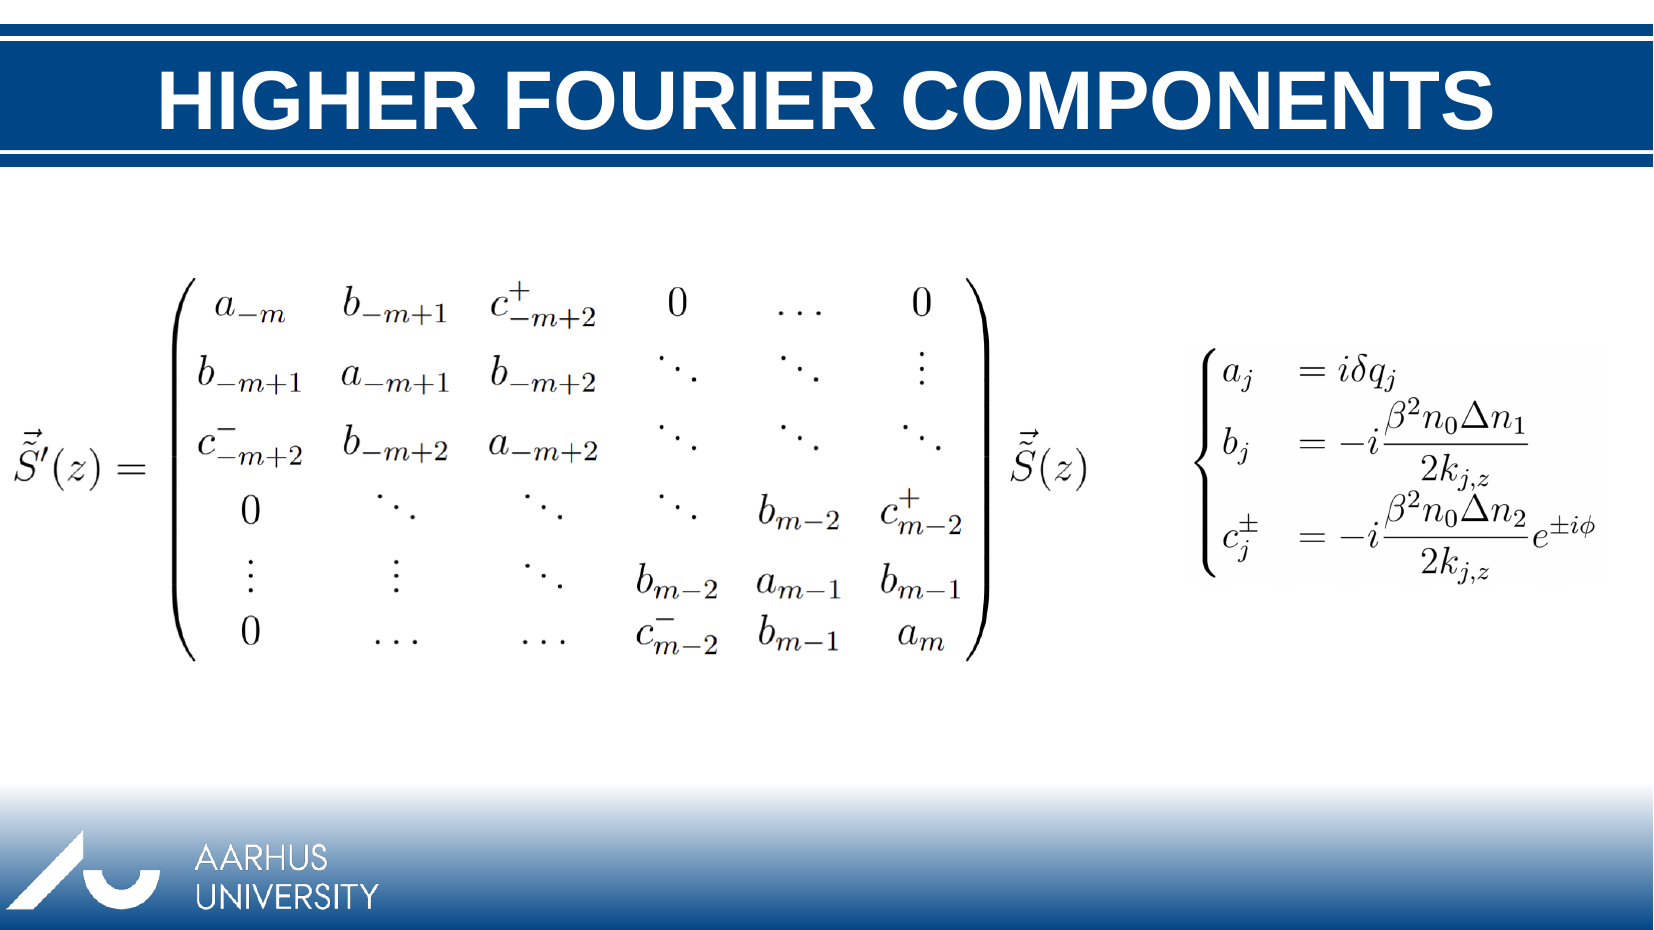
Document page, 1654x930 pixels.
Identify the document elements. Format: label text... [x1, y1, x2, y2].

title HIGHER FOURIER COMPONENTS [0, 41, 1653, 151]
picture [1182, 342, 1601, 588]
picture [5, 829, 414, 917]
picture [5, 258, 1095, 672]
